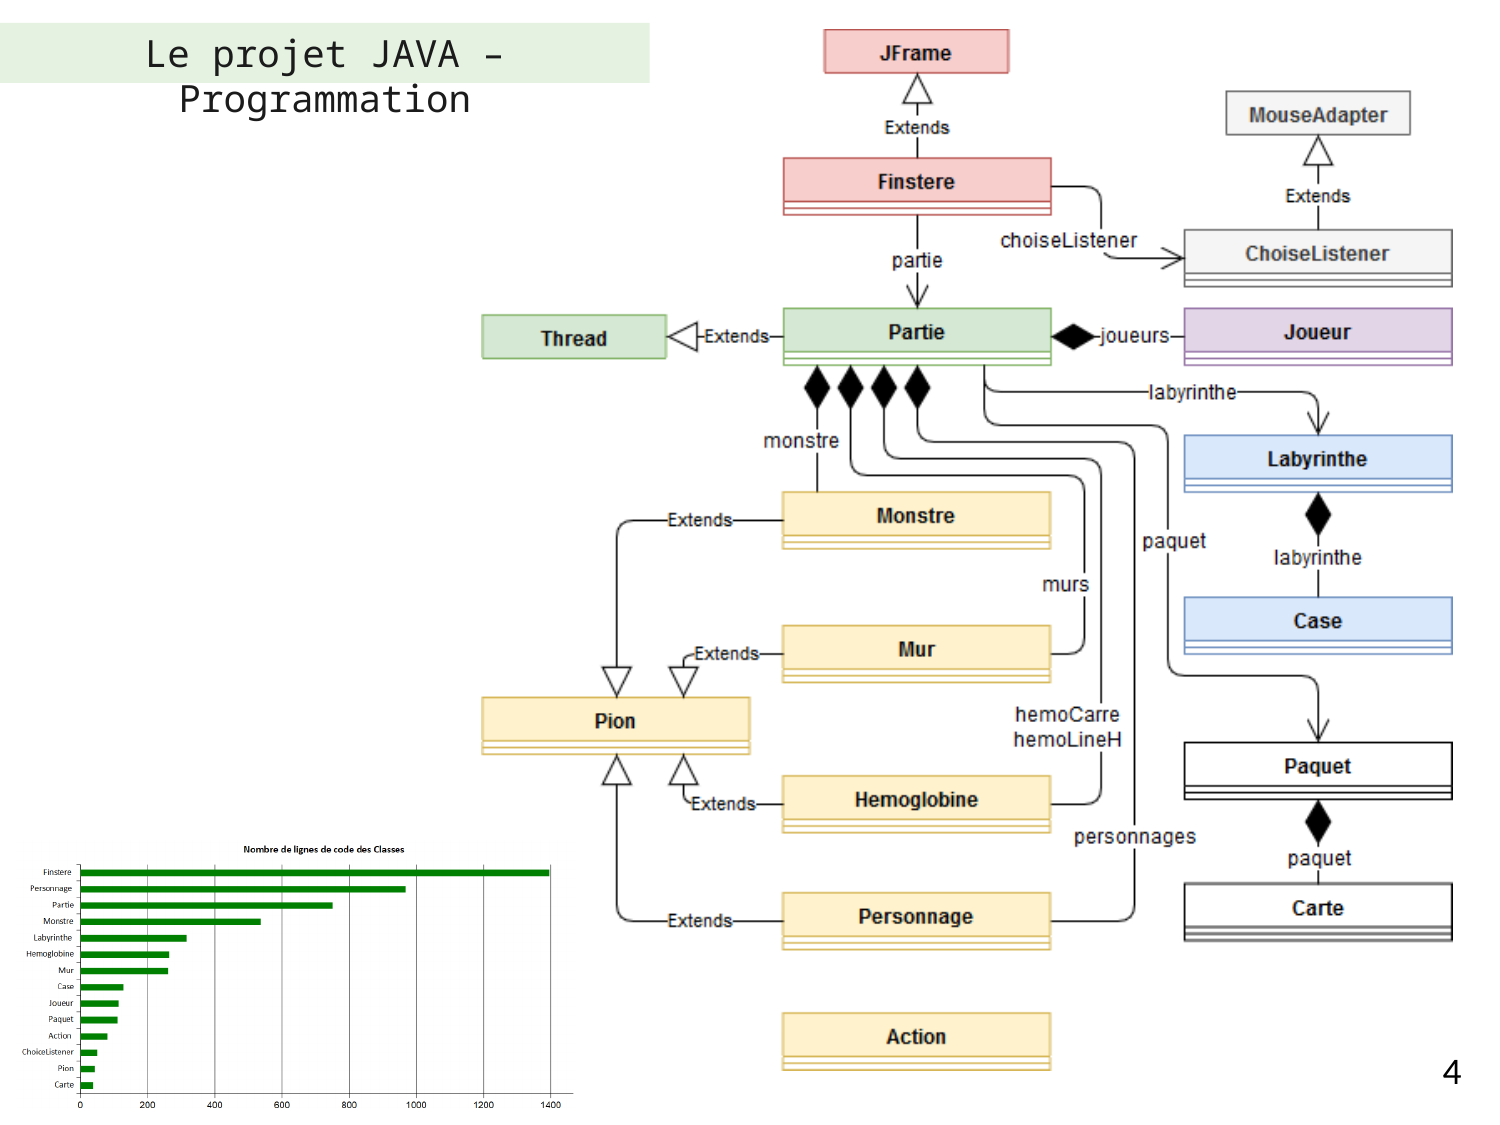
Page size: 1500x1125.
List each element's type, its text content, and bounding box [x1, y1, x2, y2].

picture [17, 29, 1453, 1109]
text_box <numéro> [1287, 1039, 1477, 1100]
text_box Le projet JAVA – Programmation [0, 22, 650, 83]
